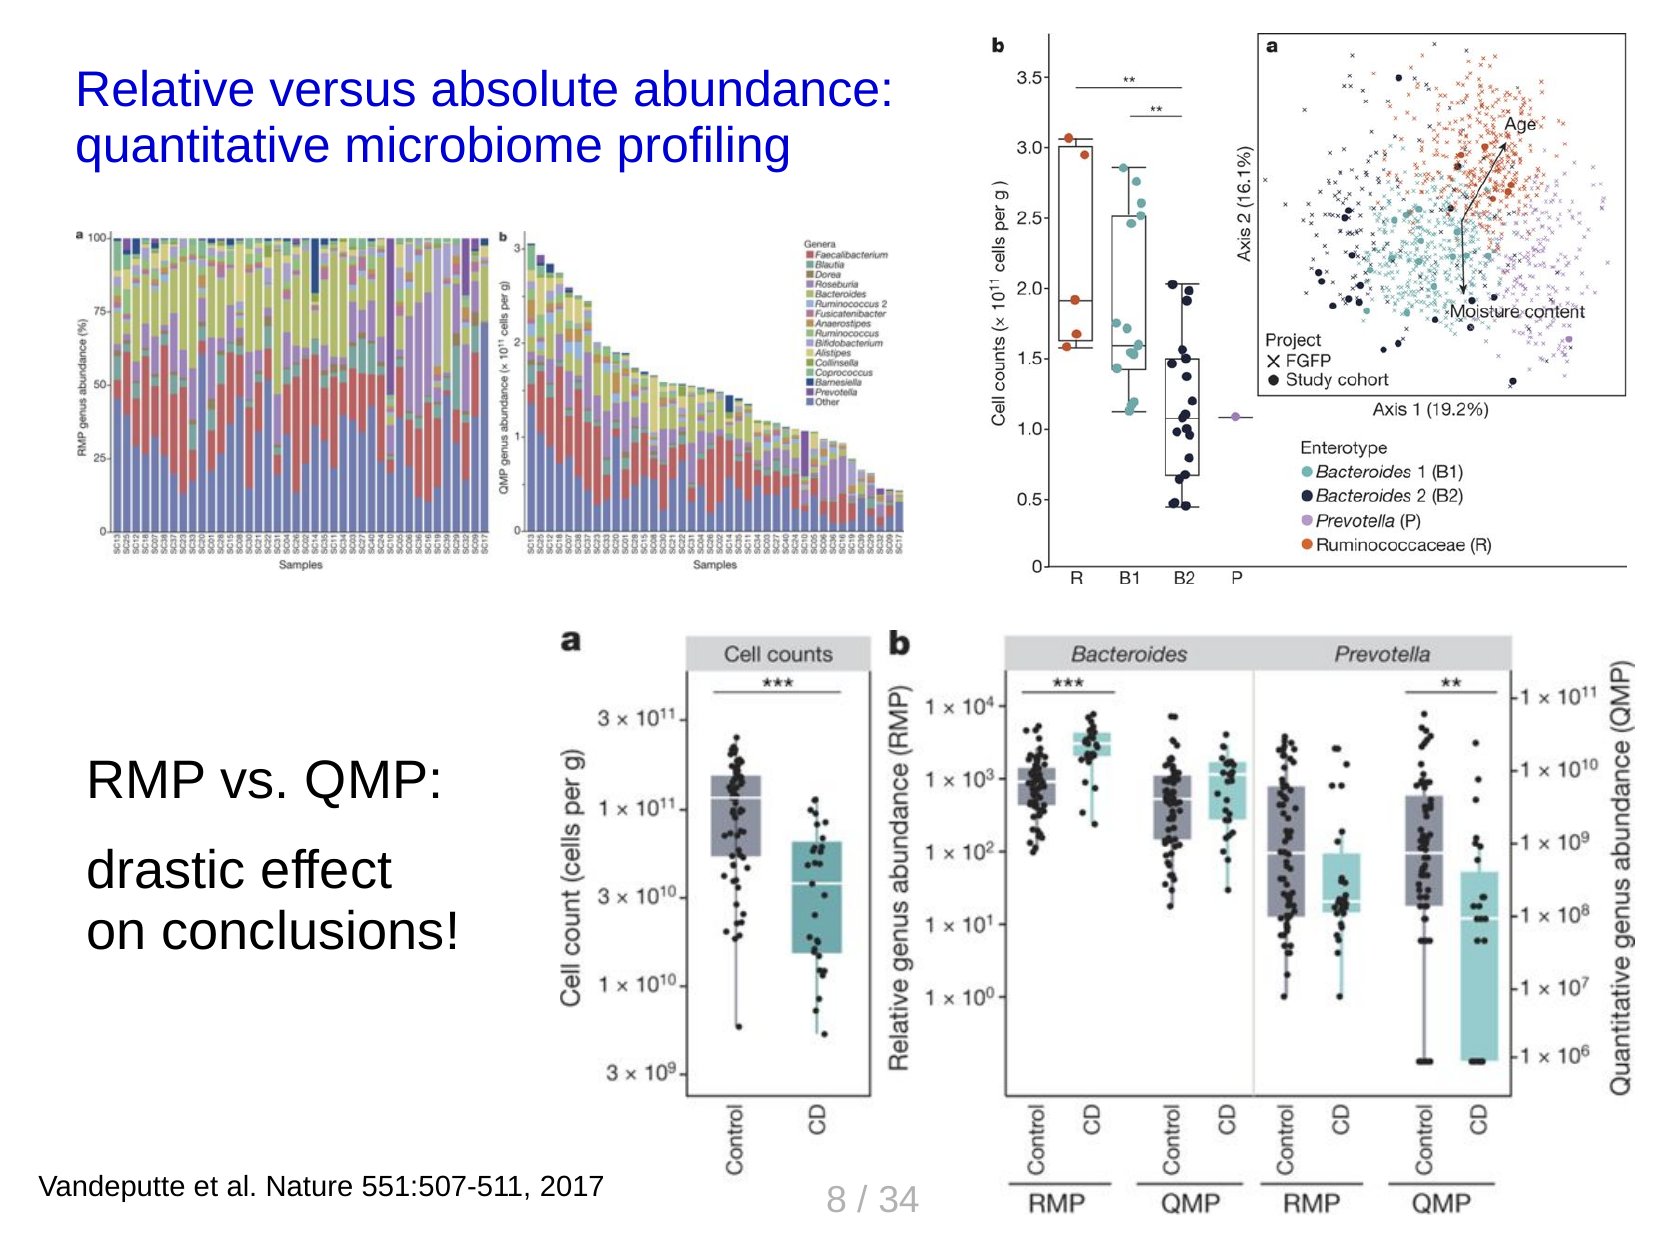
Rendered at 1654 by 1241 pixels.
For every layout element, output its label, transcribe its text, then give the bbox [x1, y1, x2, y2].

picture [989, 33, 1627, 584]
title Relative versus absolute abundance: quantitative microbiome profiling [75, 55, 989, 178]
text_box RMP vs. QMP: drastic effect on conclusions! [15, 749, 465, 996]
picture [560, 630, 1635, 1215]
text_box Vandeputte et al. Nature 551:507-511, 2017 [38, 1170, 798, 1218]
text_box <number> / 34 [811, 1171, 1106, 1231]
picture [76, 231, 904, 571]
